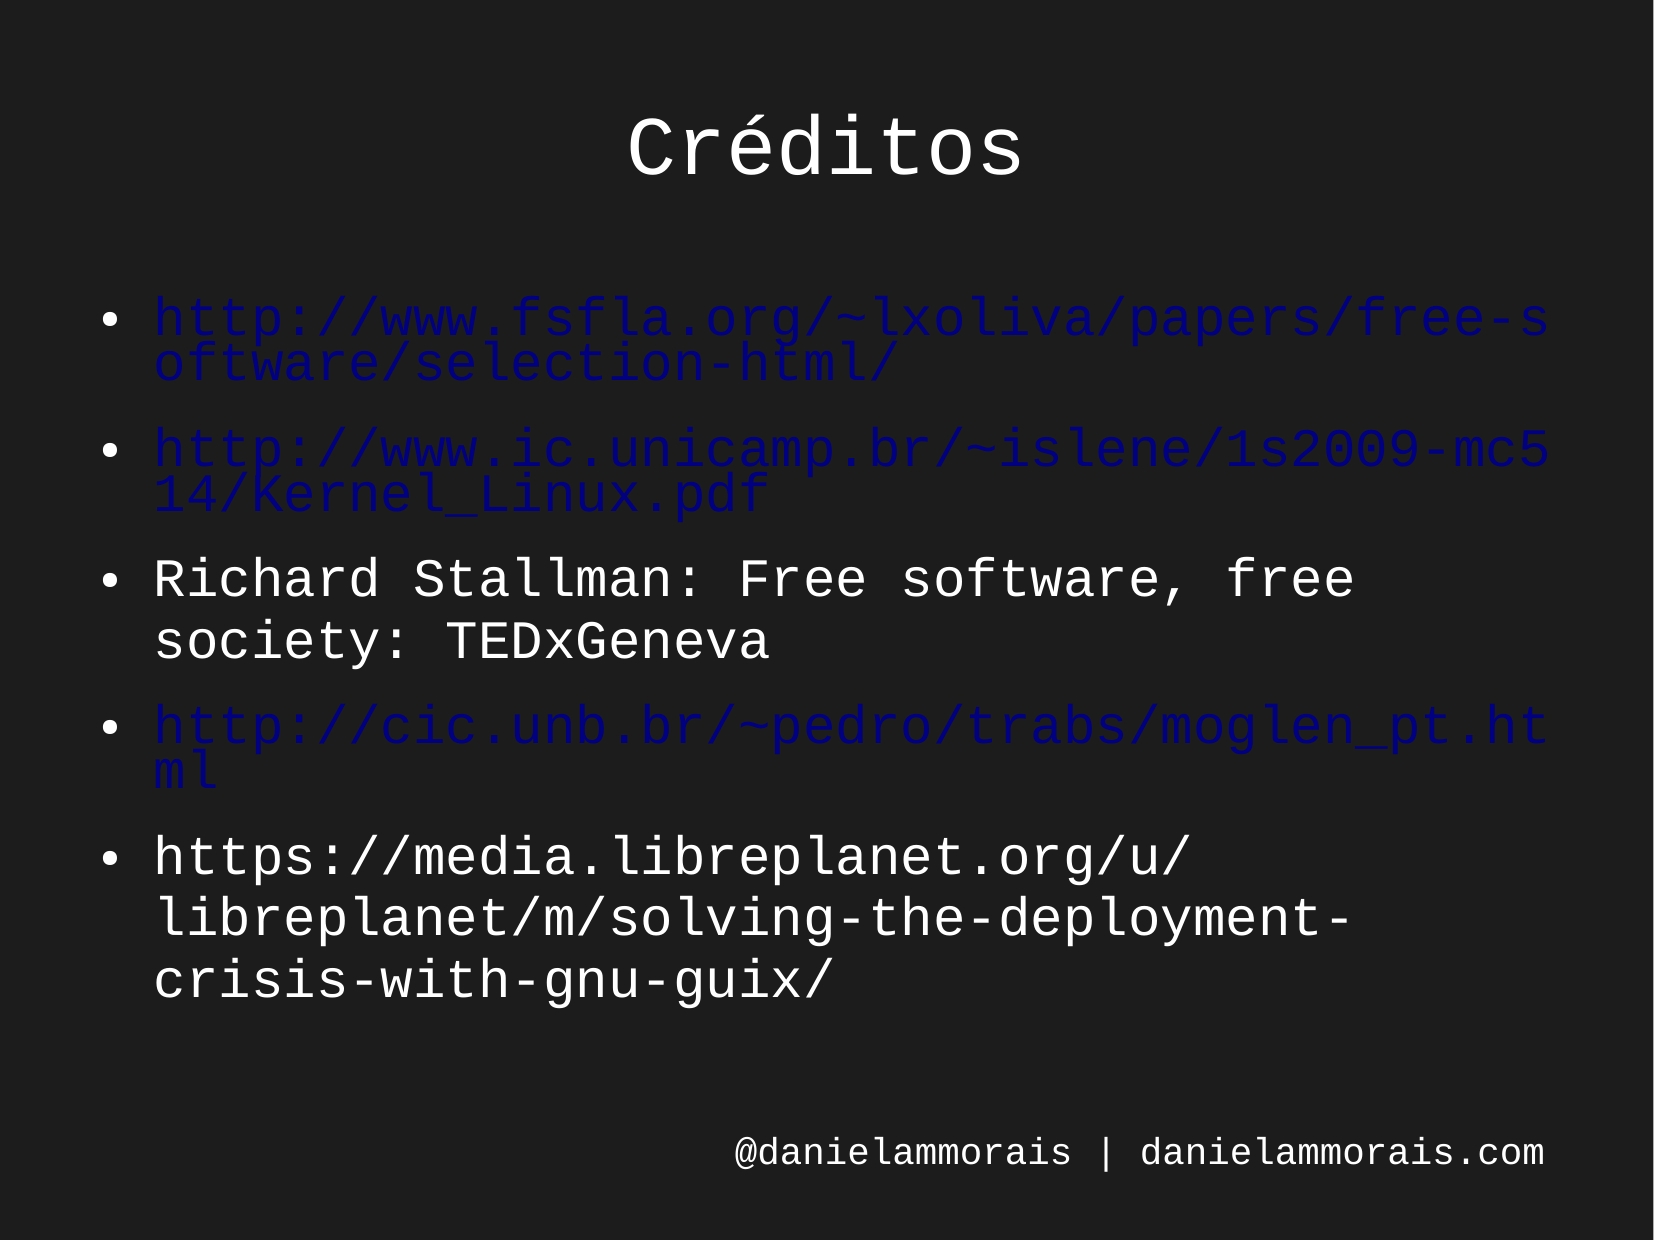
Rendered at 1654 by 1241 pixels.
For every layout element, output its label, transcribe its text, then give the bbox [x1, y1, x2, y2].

text_box @danielammorais | danielammorais.com [720, 1125, 1654, 1226]
list http://www.fsfla.org/~lxoliva/papers/free-software/selection-html/ http://www.ic.unicamp.br/~islene/1s2009-mc514/Kernel_Linux.pdf Richard Stallman: Free software, free society: TEDxGeneva http://cic.unb.br/~pedro/trabs/moglen_pt.html https://media.libreplanet.org/u/libreplanet/m/solving-the-deployment-crisis-with-gnu-guix/ [82, 290, 1571, 1010]
title Créditos [82, 49, 1571, 257]
